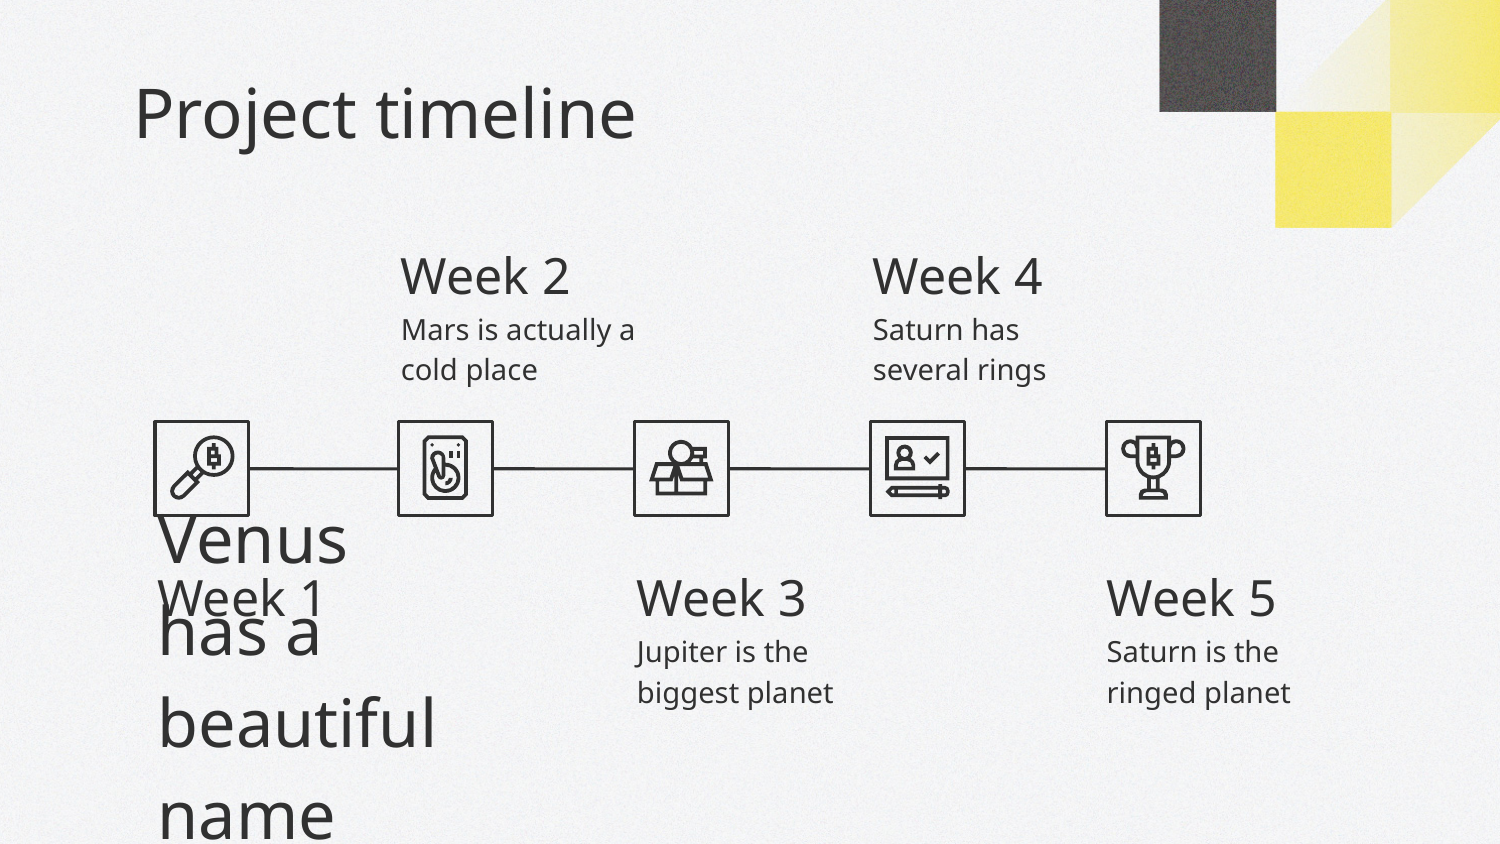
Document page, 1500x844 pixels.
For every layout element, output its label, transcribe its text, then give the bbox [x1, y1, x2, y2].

title Week 5 [1091, 551, 1358, 631]
subtitle Venus has a beautiful name [142, 631, 455, 707]
subtitle Saturn has several rings [857, 308, 1124, 384]
text_box [885, 484, 950, 500]
title Week 1 [142, 551, 455, 631]
title Week 1 [169, 624, 187, 631]
subtitle Mars is actually a cold place [385, 308, 652, 384]
subtitle Jupiter is the biggest planet [621, 631, 888, 707]
text_box [170, 435, 235, 500]
title Project timeline [118, 63, 1159, 158]
title Week 1 [286, 551, 304, 559]
title Week 2 [385, 229, 652, 308]
subtitle Saturn is the ringed planet [1091, 631, 1358, 707]
text_box [885, 436, 950, 481]
text_box [422, 435, 468, 500]
text_box [649, 439, 714, 496]
title Week 4 [857, 229, 1124, 308]
title Week 3 [621, 551, 888, 631]
text_box [1121, 435, 1186, 500]
picture [0, 0, 1500, 844]
